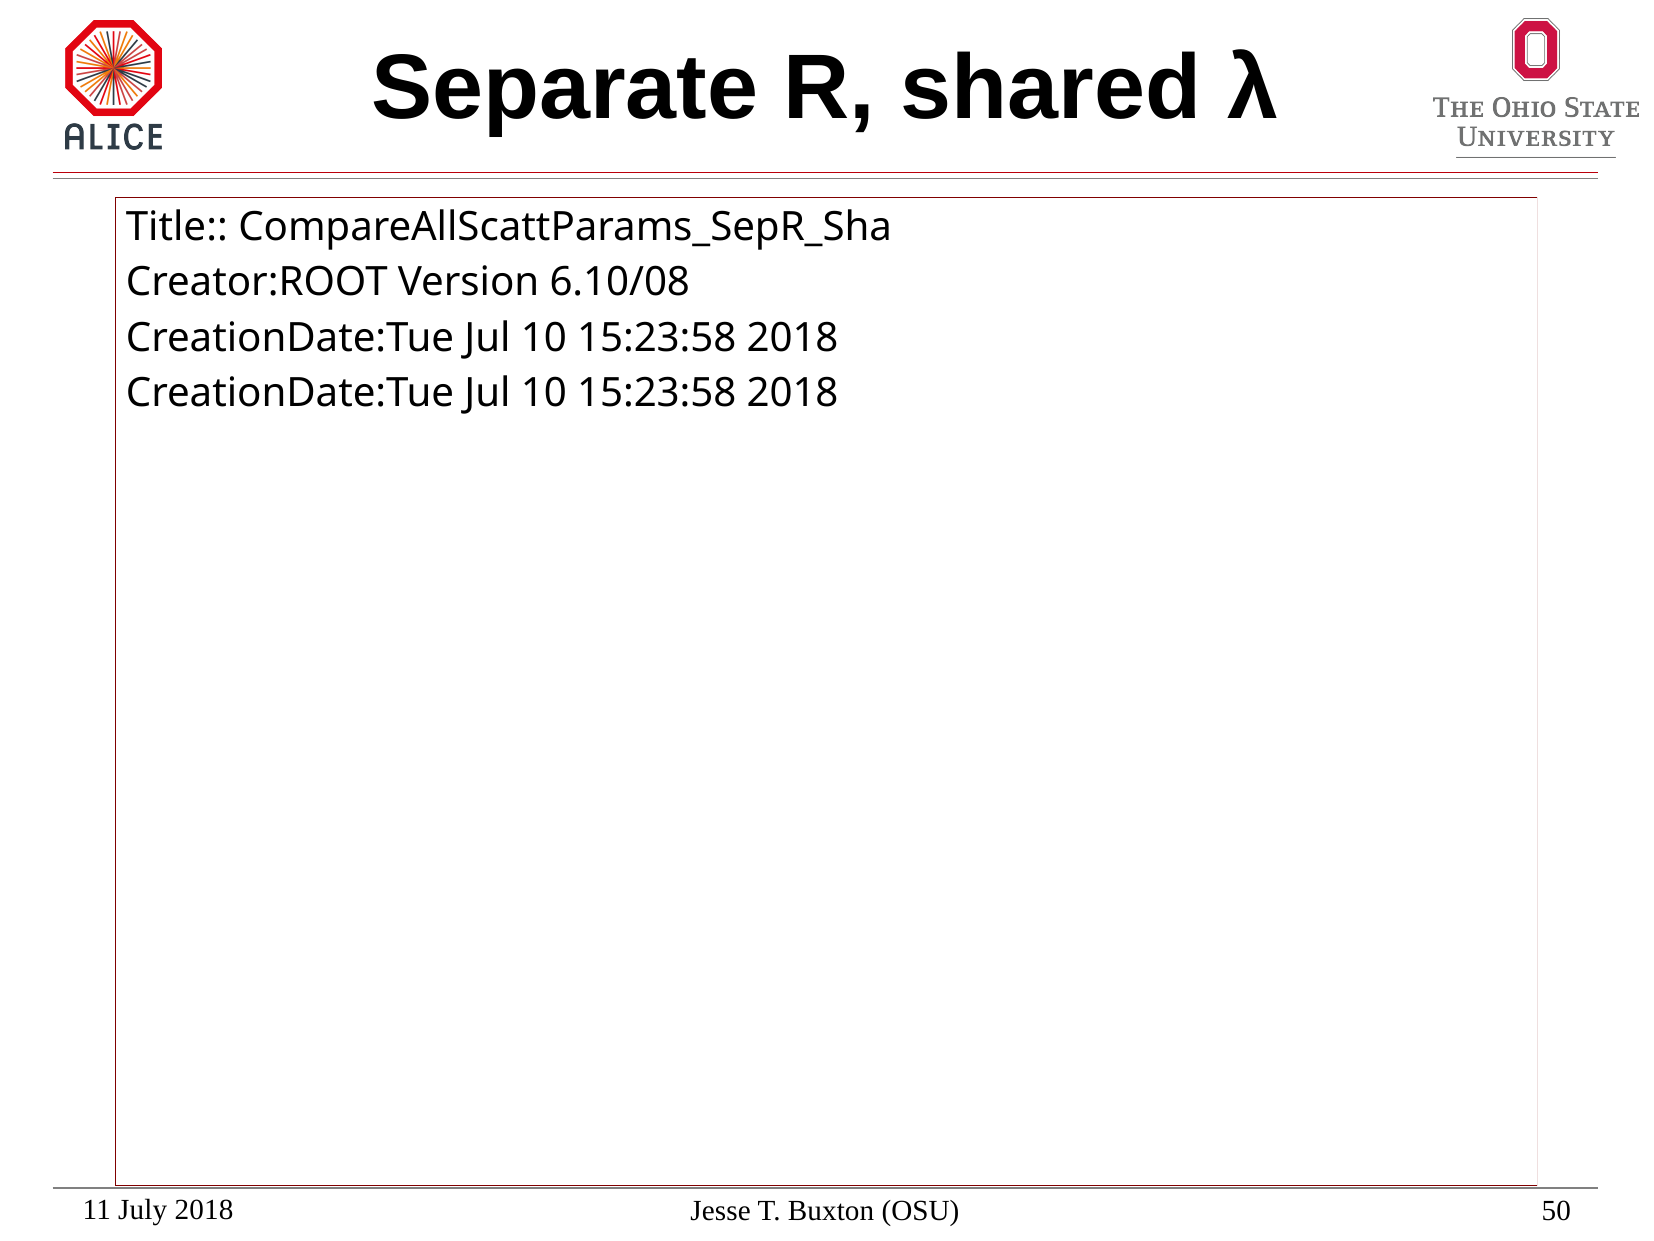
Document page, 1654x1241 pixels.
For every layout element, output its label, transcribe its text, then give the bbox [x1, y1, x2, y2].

title Separate R, shared λ [137, 1, 1513, 172]
picture [112, 195, 1538, 1186]
picture [1513, 5, 1642, 171]
picture [65, 20, 137, 150]
